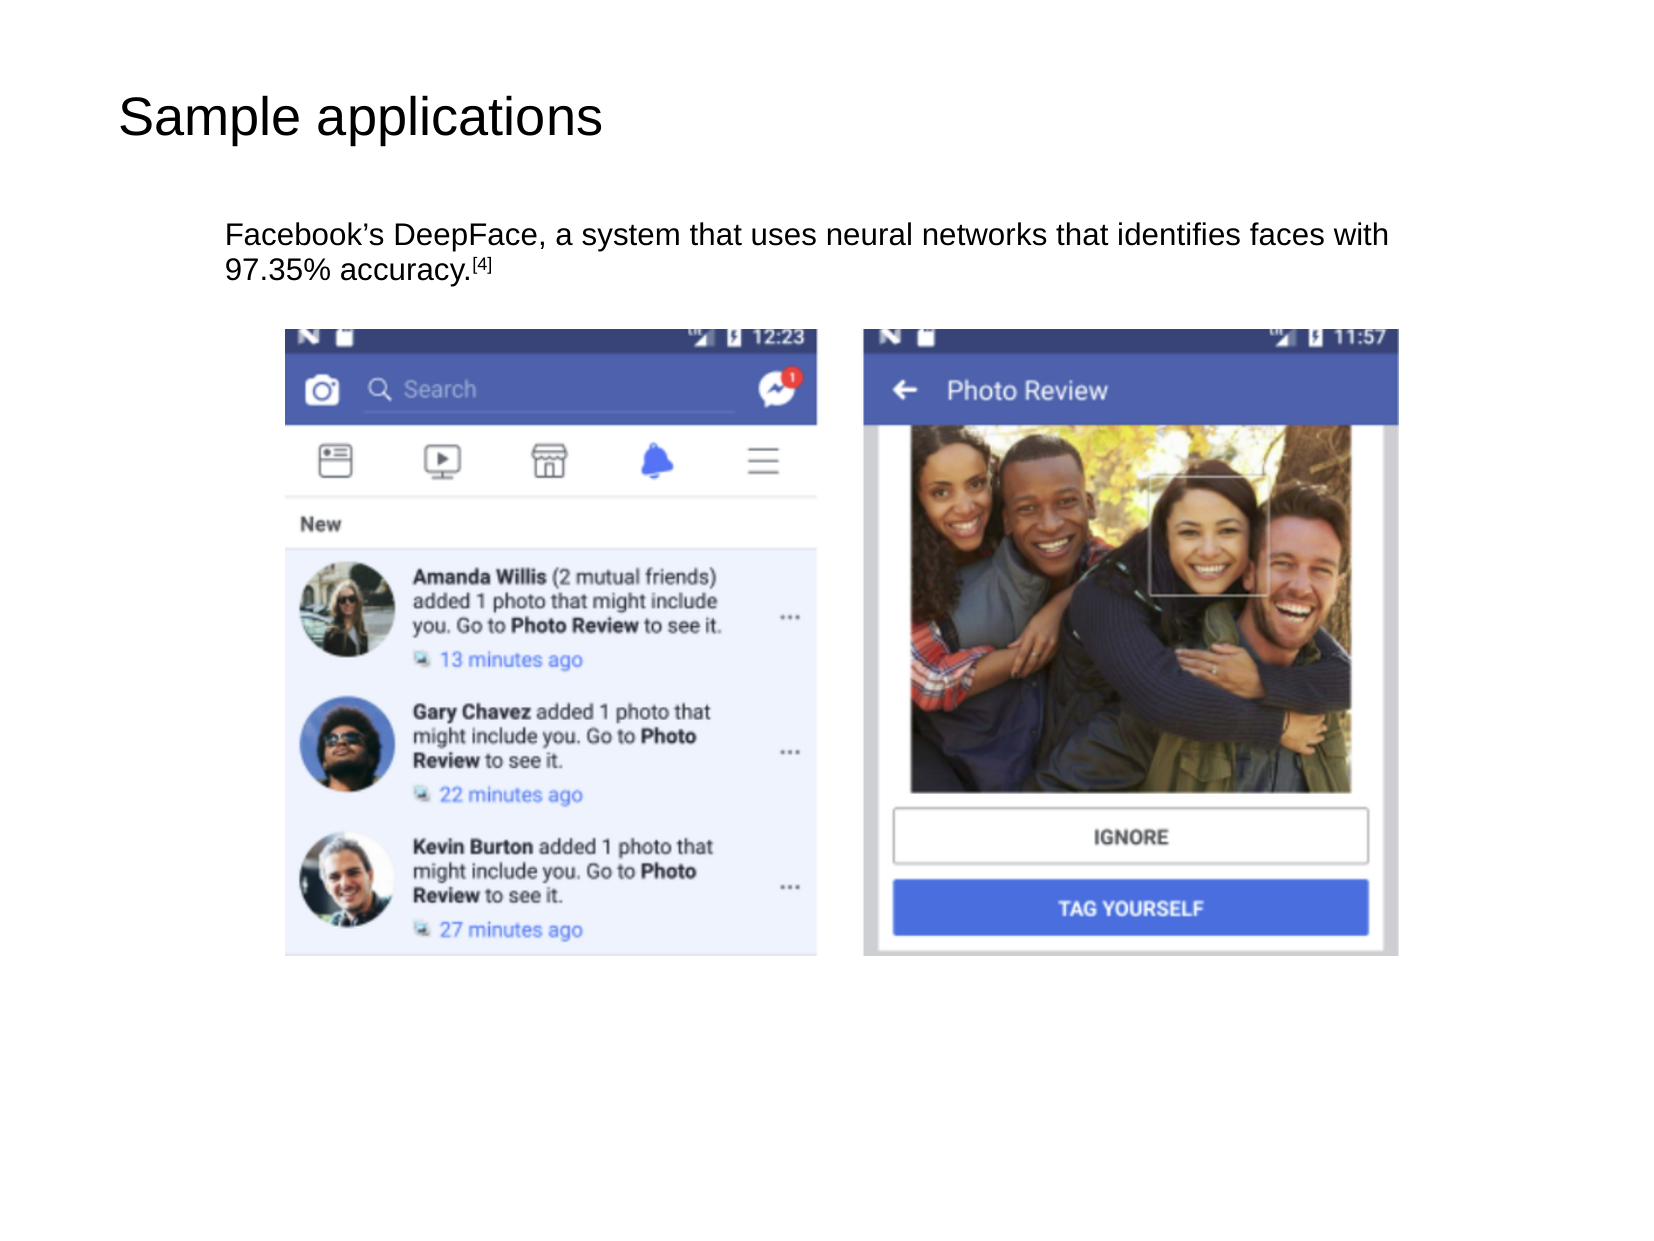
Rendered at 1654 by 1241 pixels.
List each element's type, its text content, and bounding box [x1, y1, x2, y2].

picture [285, 351, 1399, 956]
subtitle Sample applications [82, 86, 1516, 1051]
text_box Facebook’s DeepFace, a system that uses neural networks that identifies faces with 97.35% accuracy.[4] [210, 210, 1441, 351]
